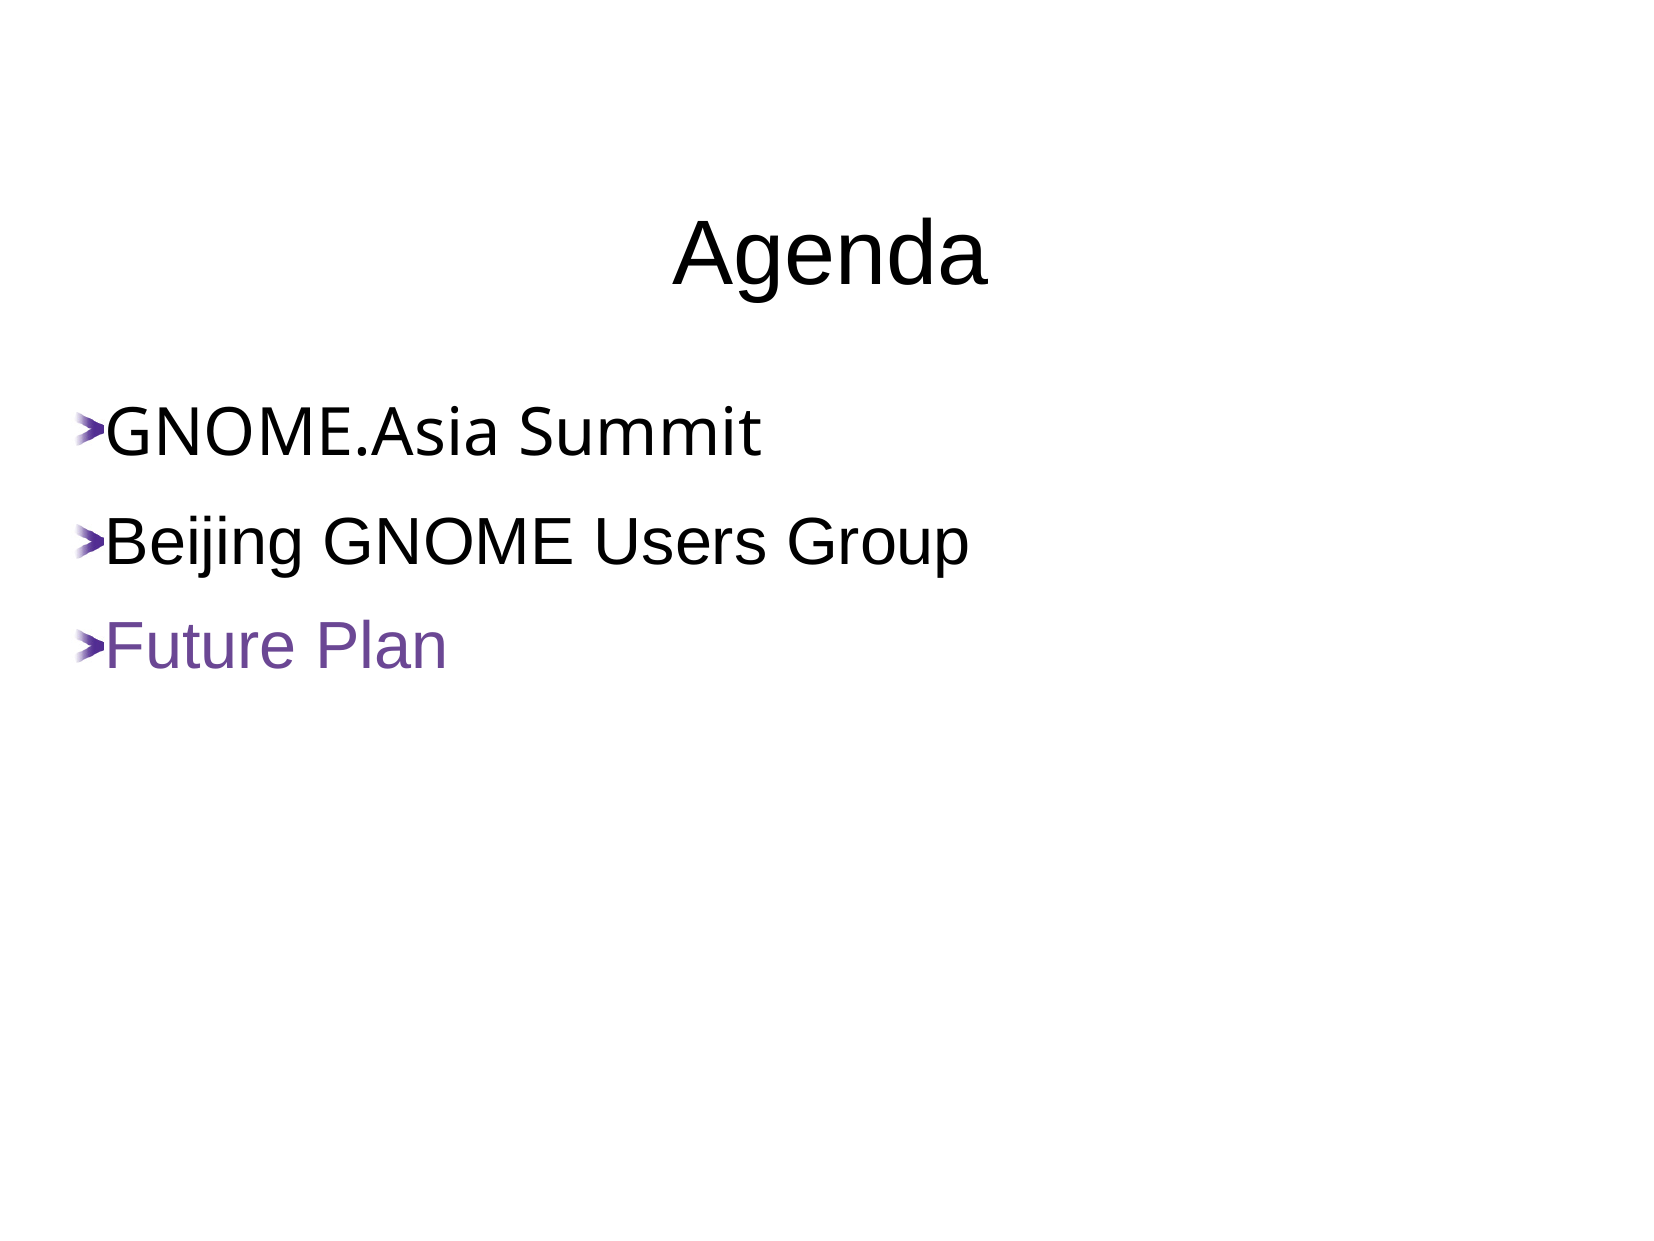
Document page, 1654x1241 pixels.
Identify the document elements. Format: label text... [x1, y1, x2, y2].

list GNOME.Asia Summit Beijing GNOME Users Group Future Plan [0, 383, 1591, 801]
title Agenda [76, 135, 1585, 377]
